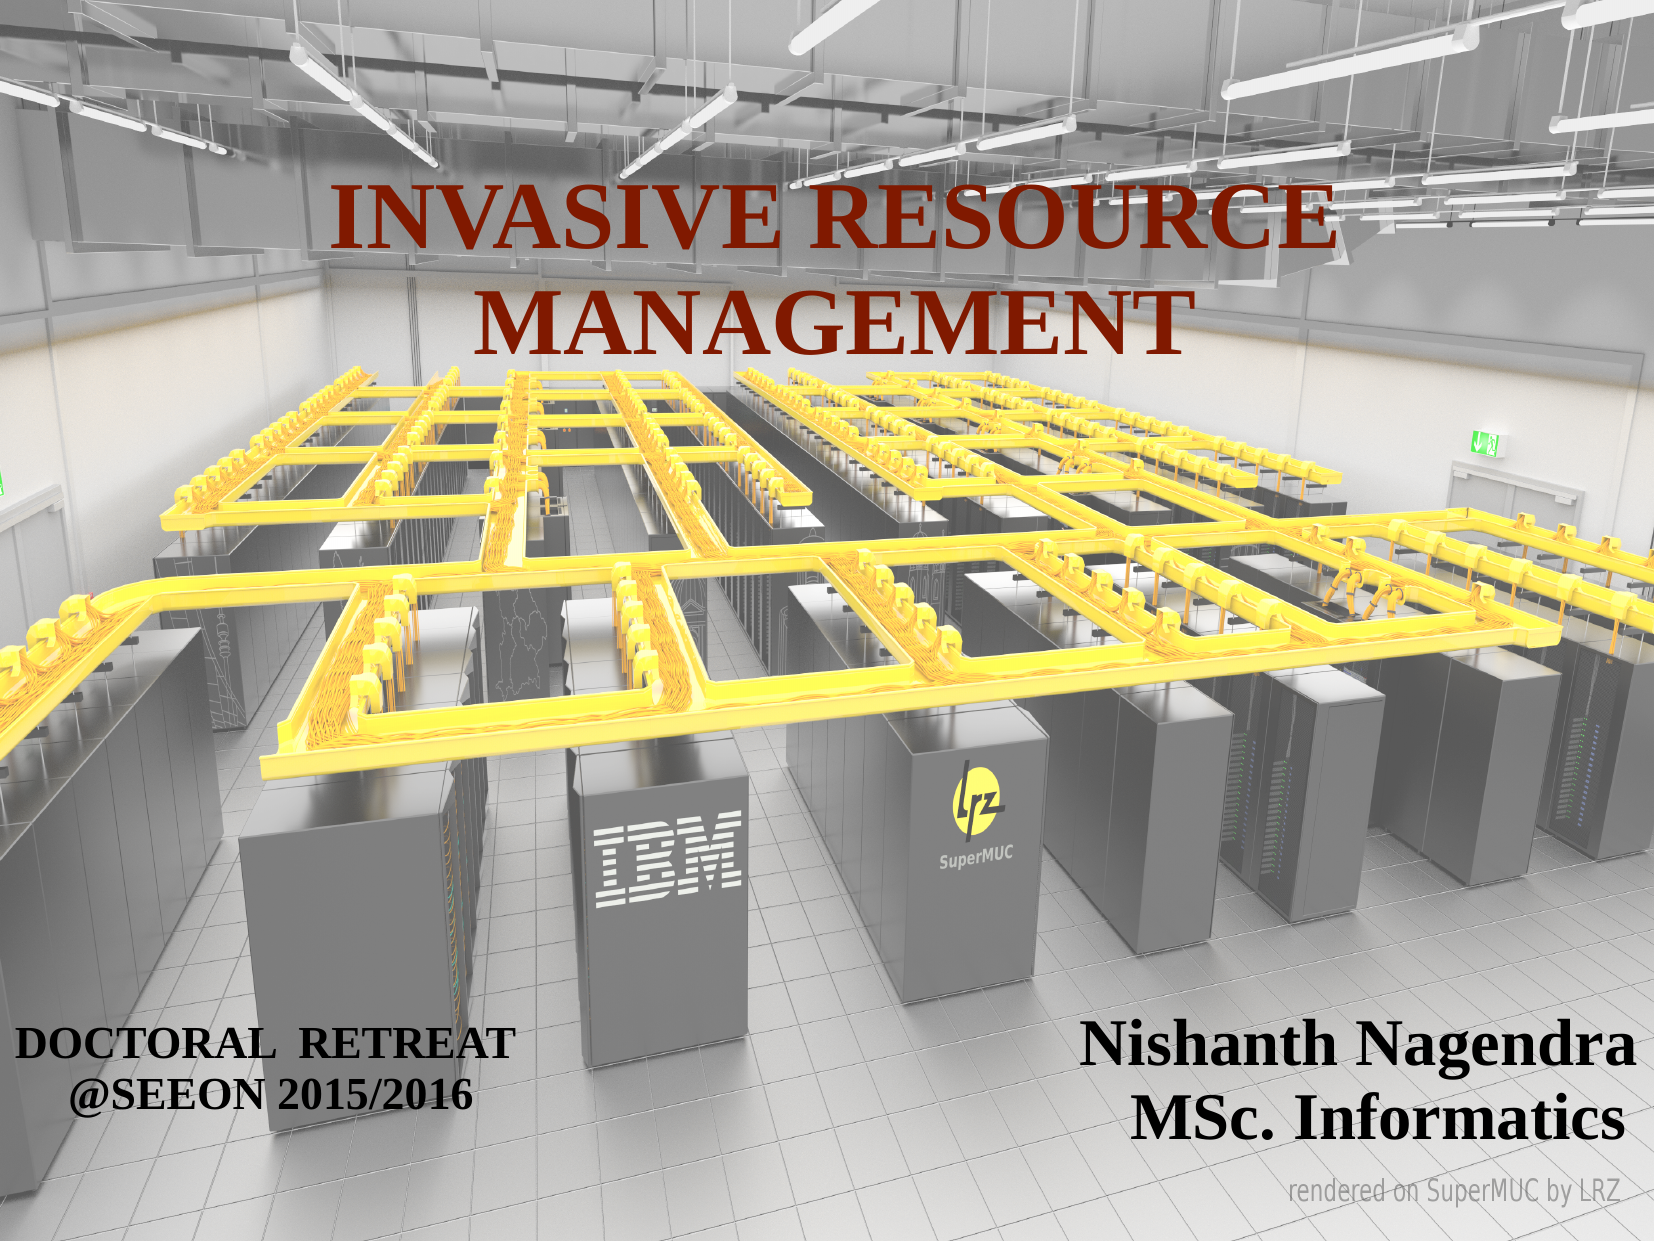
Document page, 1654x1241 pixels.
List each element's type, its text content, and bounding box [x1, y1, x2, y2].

text_box DOCTORAL RETREAT @SEEON 2015/2016 [0, 1010, 556, 1156]
text_box Nishanth Nagendra MSc. Informatics [1065, 924, 1654, 1171]
text_box INVASIVE RESOURCE MANAGEMENT [16, 156, 1654, 384]
picture [0, 0, 1654, 1241]
